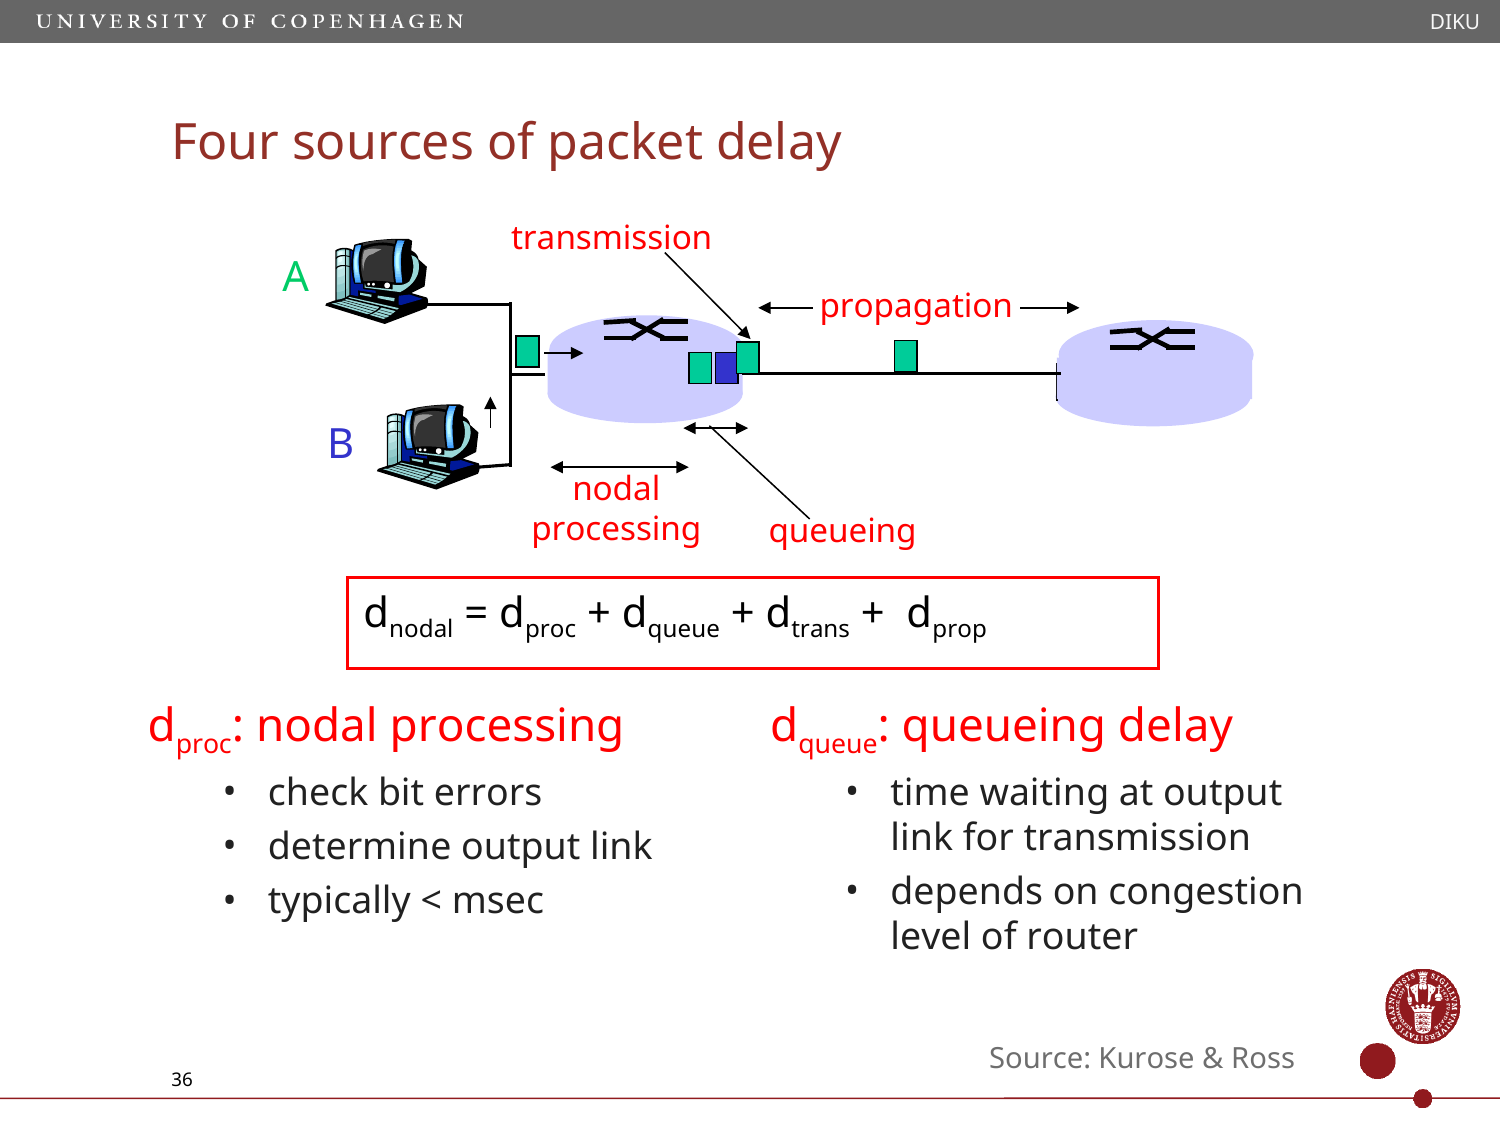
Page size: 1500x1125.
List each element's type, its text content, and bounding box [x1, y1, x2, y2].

text_box transmission [496, 208, 728, 264]
text_box dproc: nodal processing check bit errors determine output link typically < msec [147, 695, 703, 1000]
text_box dnodal = dproc + dqueue + dtrans + dprop [347, 577, 1159, 669]
picture [325, 237, 430, 324]
text_box Four sources of packet delay [171, 75, 1329, 171]
text_box propagation [804, 277, 1029, 333]
text_box <number> [171, 1067, 522, 1092]
text_box nodal processing [516, 459, 717, 556]
text_box B [312, 409, 370, 475]
text_box [1055, 320, 1254, 427]
text_box A [267, 241, 325, 308]
picture [0, 910, 1500, 1122]
text_box Source: Kurose & Ross [974, 1031, 1341, 1083]
text_box [547, 315, 743, 424]
text_box queueing [753, 502, 933, 558]
picture [376, 403, 482, 490]
text_box DIKU [469, 0, 1495, 43]
text_box dqueue: queueing delay time waiting at output link for transmission depends on congestion level of router [770, 695, 1341, 1000]
